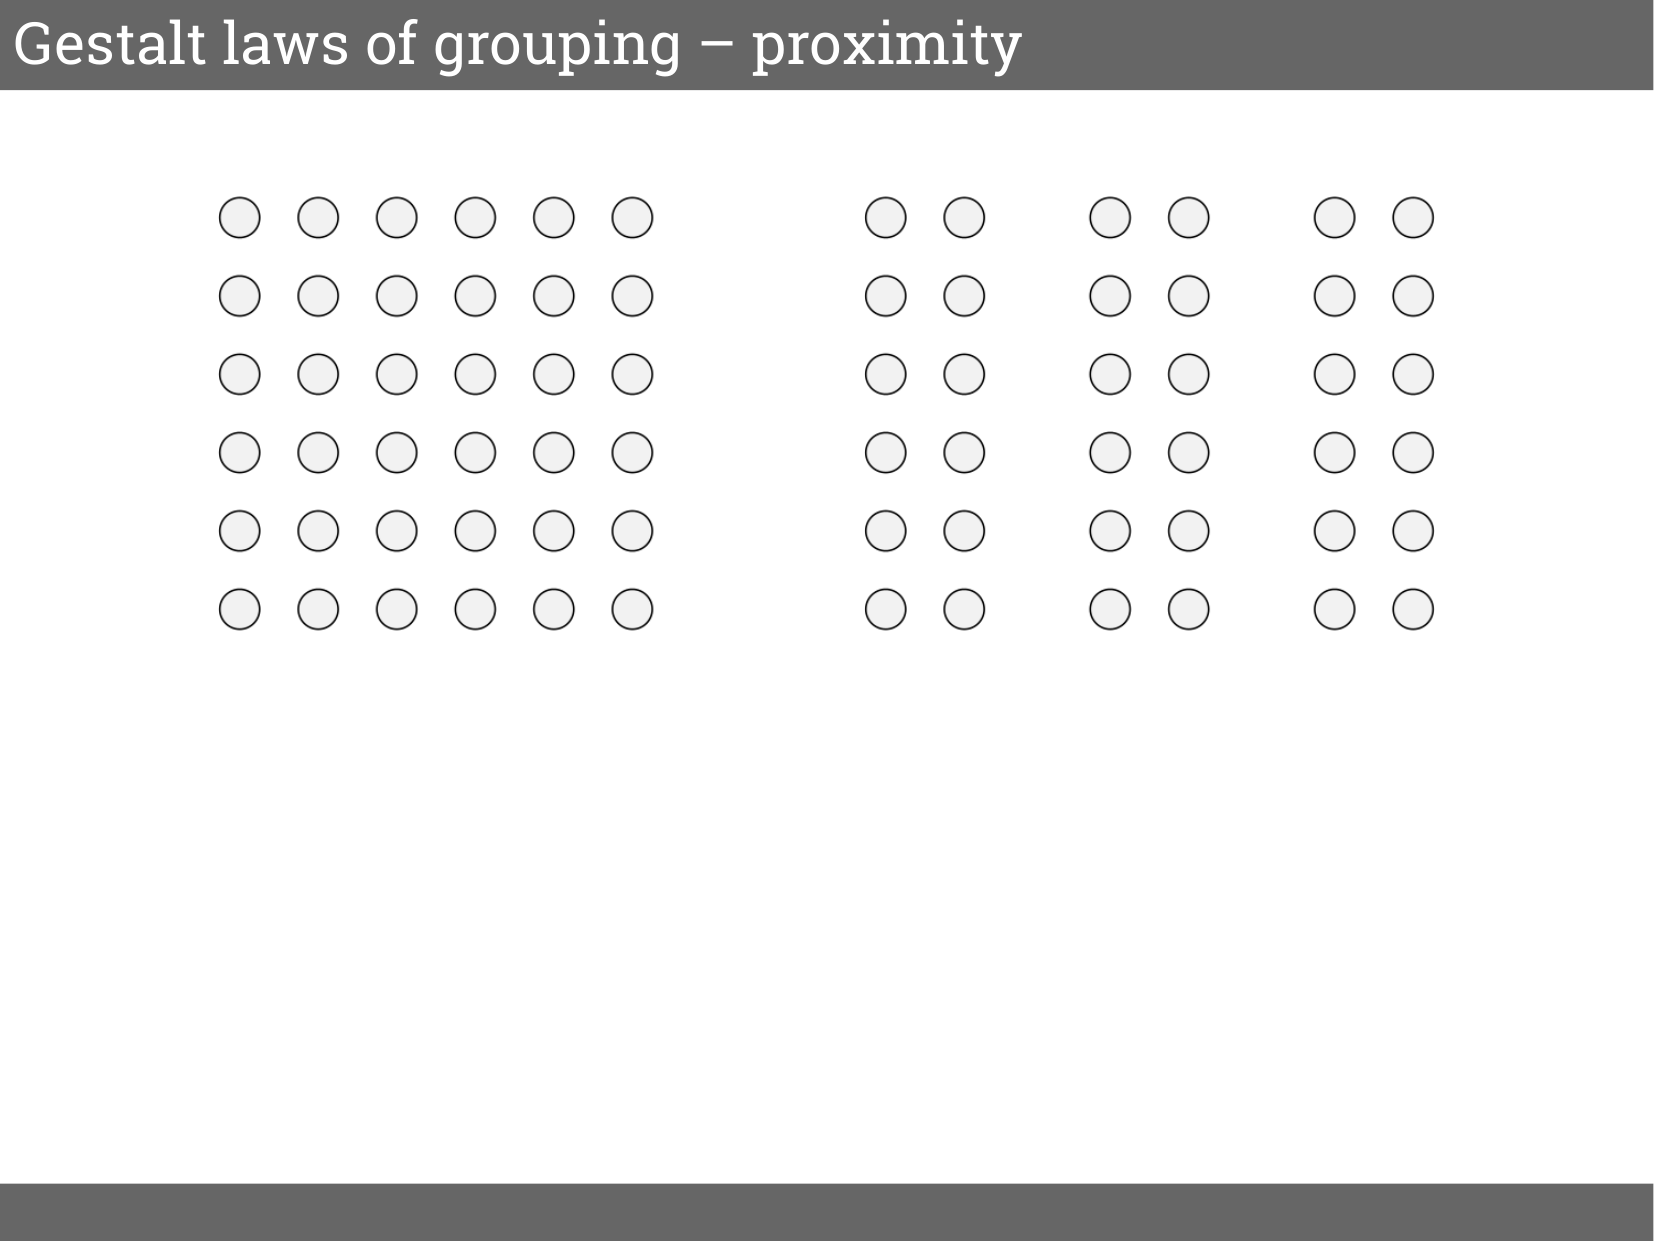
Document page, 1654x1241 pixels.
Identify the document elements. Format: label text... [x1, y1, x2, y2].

text_box Gestalt laws of grouping – proximity [0, 0, 1654, 89]
picture [121, 118, 1532, 709]
text_box [0, 1183, 1654, 1241]
